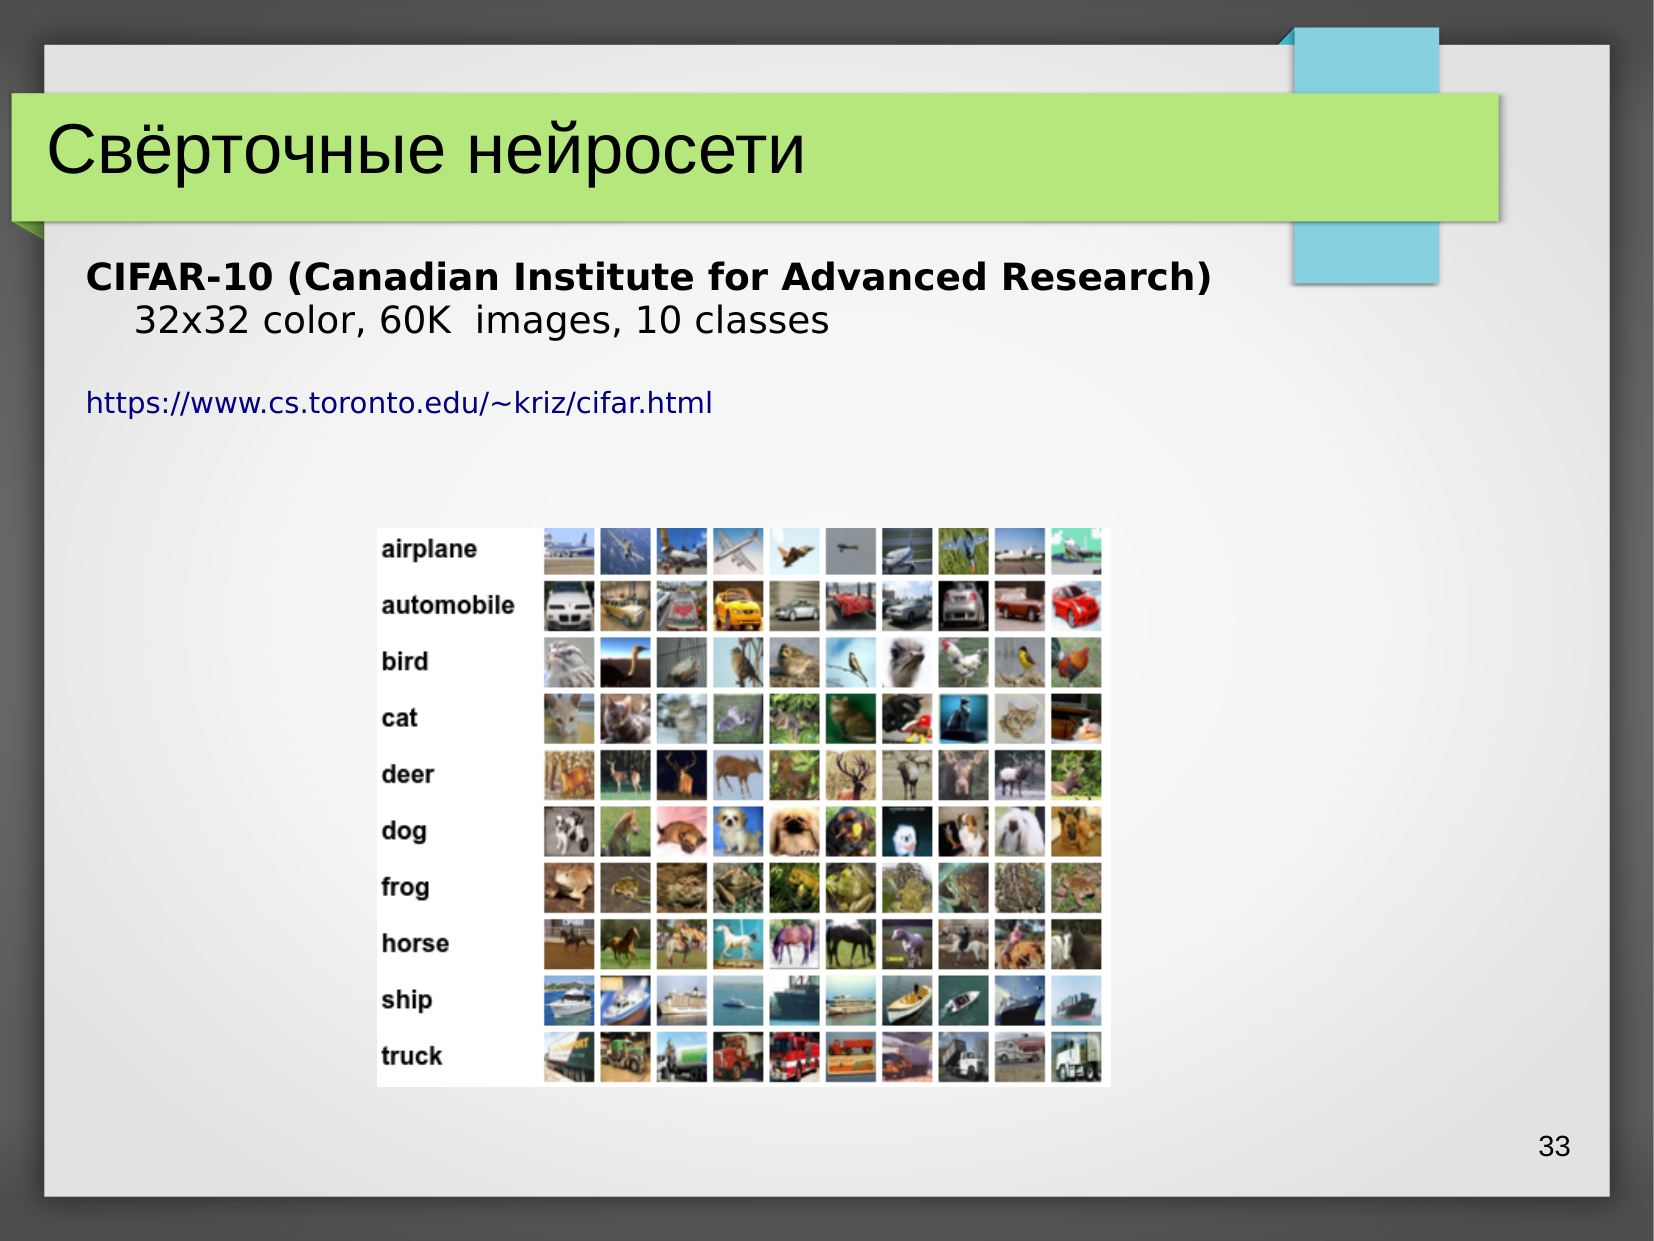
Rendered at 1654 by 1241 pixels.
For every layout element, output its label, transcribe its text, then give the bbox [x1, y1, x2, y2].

text_box CIFAR-10 (Canadian Institute for Advanced Research) 32x32 color, 60K images, 10 classes https://www.cs.toronto.edu/~kriz/cifar.html [70, 248, 1560, 485]
picture [0, 0, 1654, 1241]
title Свёрточные нейросети [46, 109, 1499, 190]
